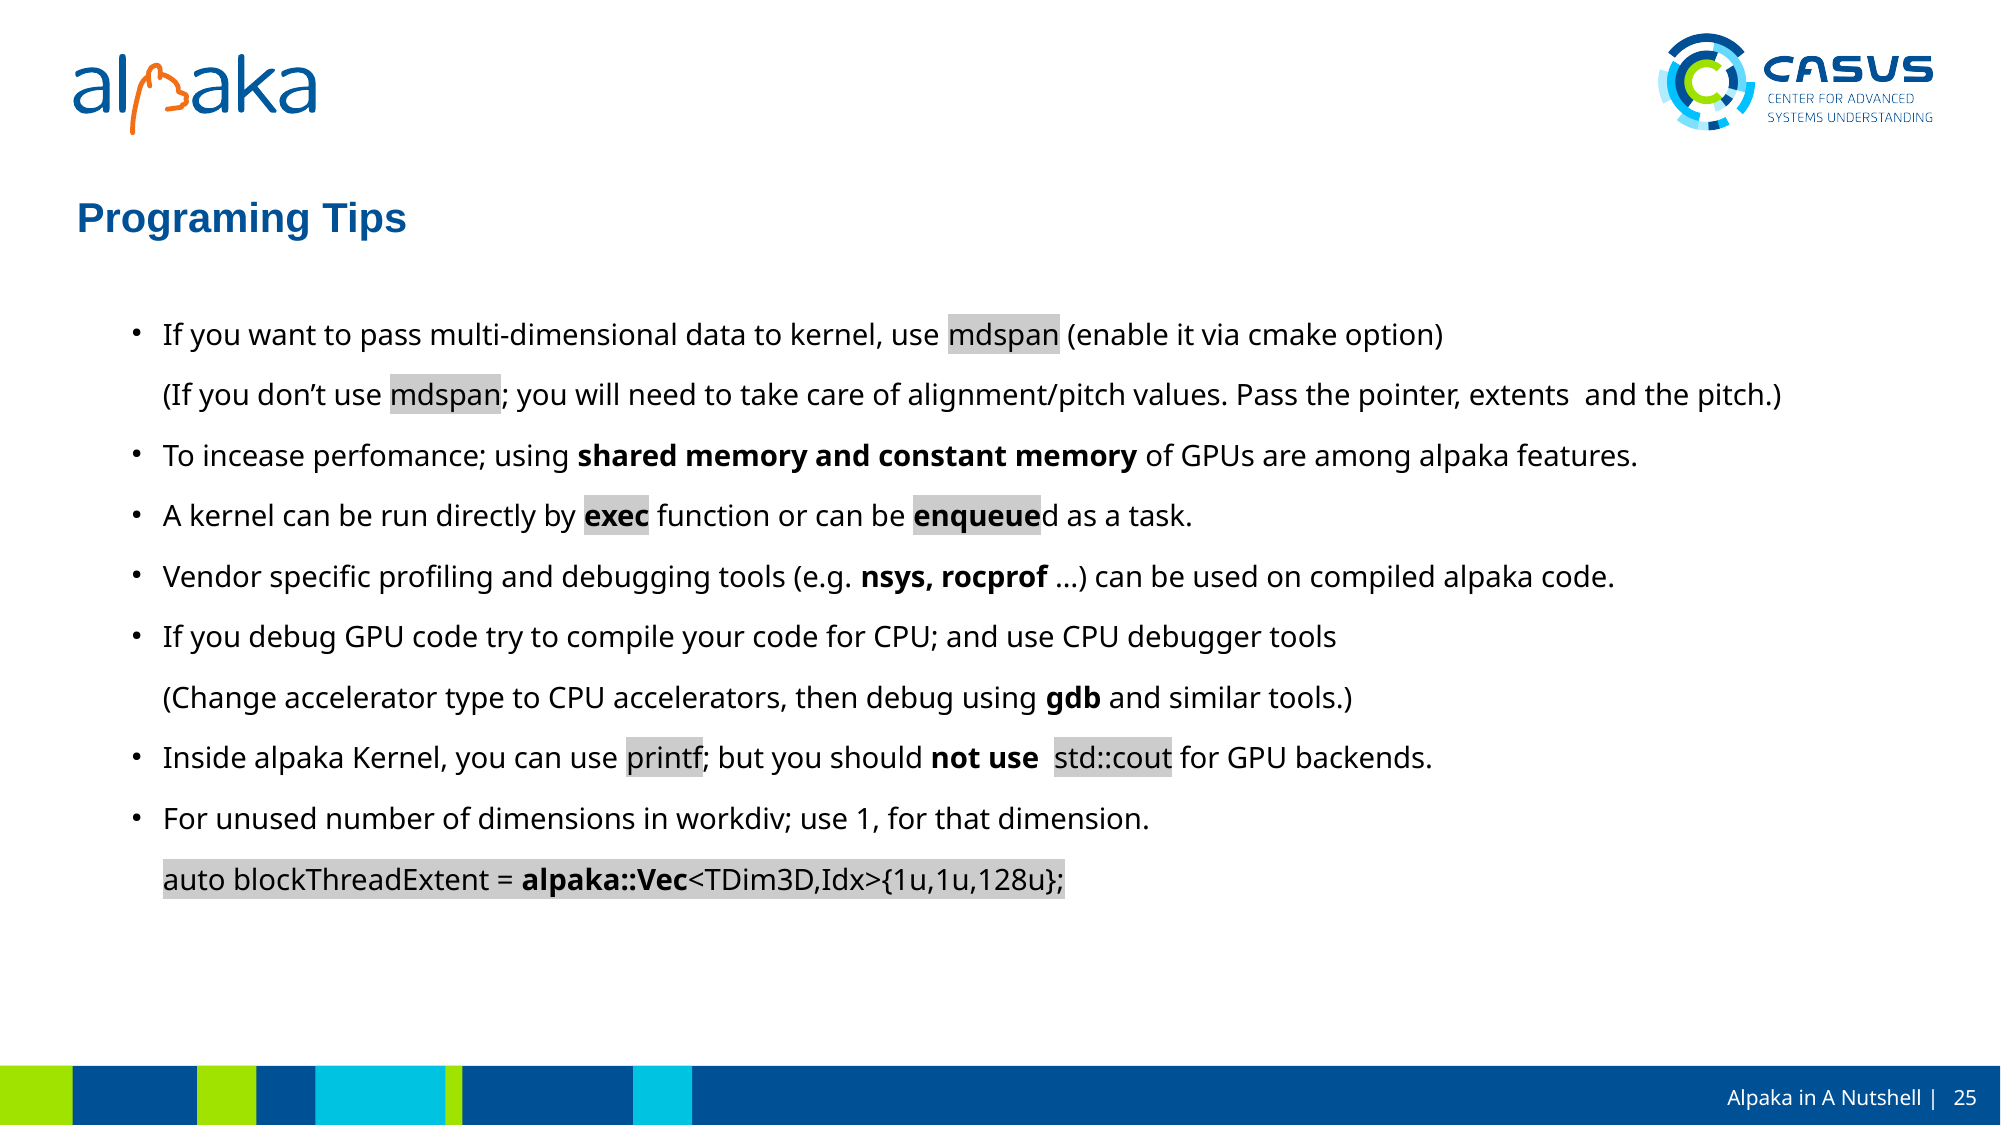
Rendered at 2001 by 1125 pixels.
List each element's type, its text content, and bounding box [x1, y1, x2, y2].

text_box Programing Tips [62, 187, 745, 296]
list If you want to pass multi-dimensional data to kernel, use mdspan (enable it via cmake option) (If you don’t use mdspan; you will need to take care of alignment/pitch values. Pass the pointer, extents and the pitch.) To incease perfomance; using shared memory and constant memory of GPUs are among alpaka features. A kernel can be run directly by exec function or can be enqueued as a task. Vendor specific profiling and debugging tools (e.g. nsys, rocprof …) can be used on compiled alpaka code. If you debug GPU code try to compile your code for CPU; and use CPU debugger tools (Change accelerator type to CPU accelerators, then debug using gdb and similar tools.) Inside alpaka Kernel, you can use printf; but you should not use std::cout for GPU backends. For unused number of dimensions in workdiv; use 1, for that dimension. auto blockThreadExtent = alpaka::Vec<TDim3D,Idx>{1u,1u,128u}; [131, 253, 1784, 945]
picture [72, 53, 317, 136]
picture [1658, 33, 1933, 131]
